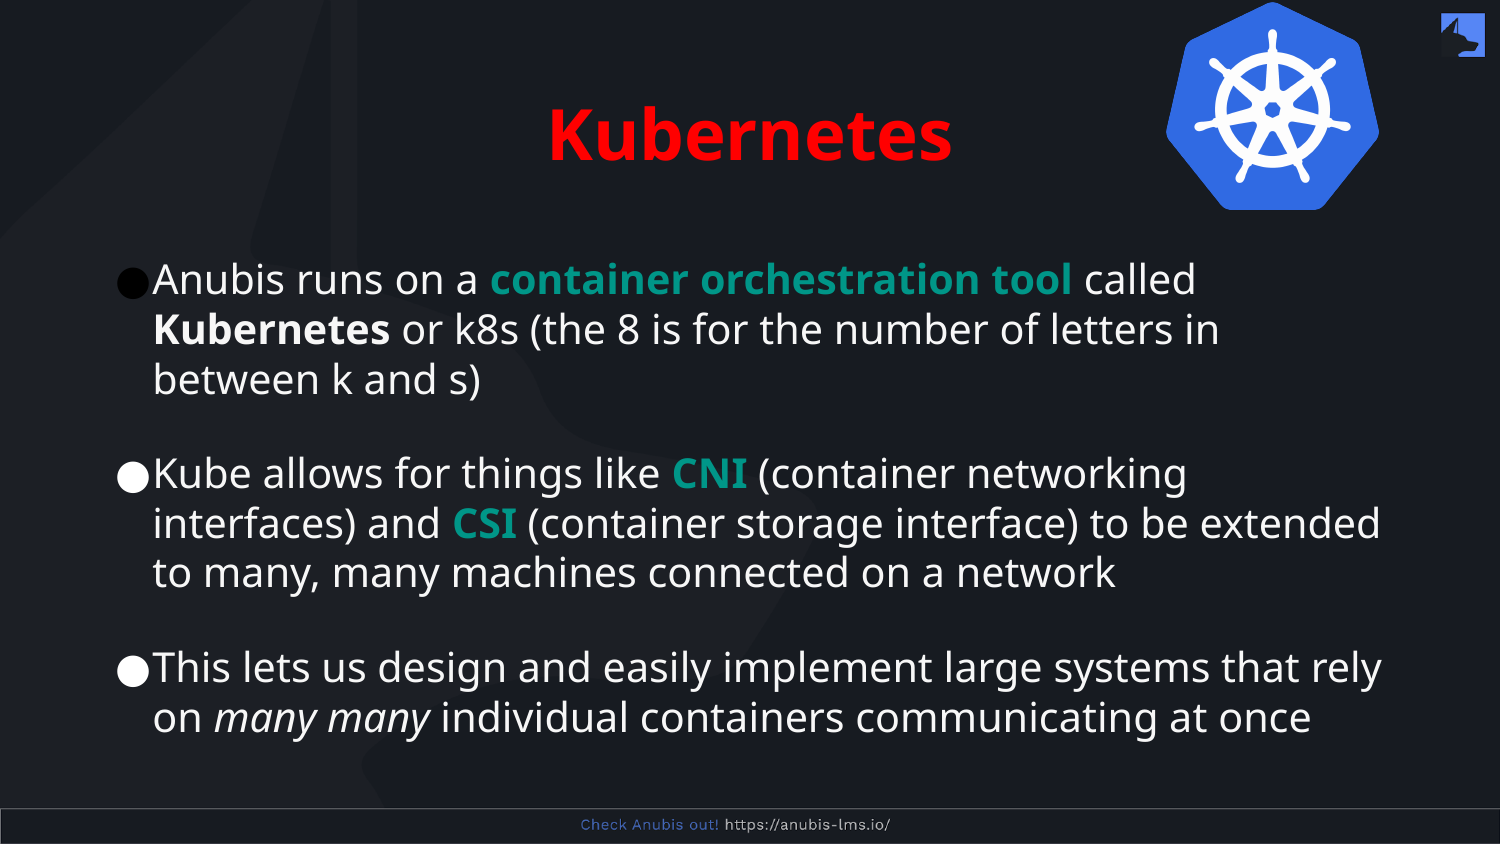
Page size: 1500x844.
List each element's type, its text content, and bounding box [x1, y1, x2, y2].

title Kubernetes [109, 38, 1391, 225]
picture [0, 0, 1500, 844]
list Anubis runs on a container orchestration tool called Kubernetes or k8s (the 8 is for the number of letters in between k and s) Kube allows for things like CNI (container networking interfaces) and CSI (container storage interface) to be extended to many, many machines connected on a network This lets us design and easily implement large systems that rely on many many individual containers communicating at once [109, 225, 1391, 769]
